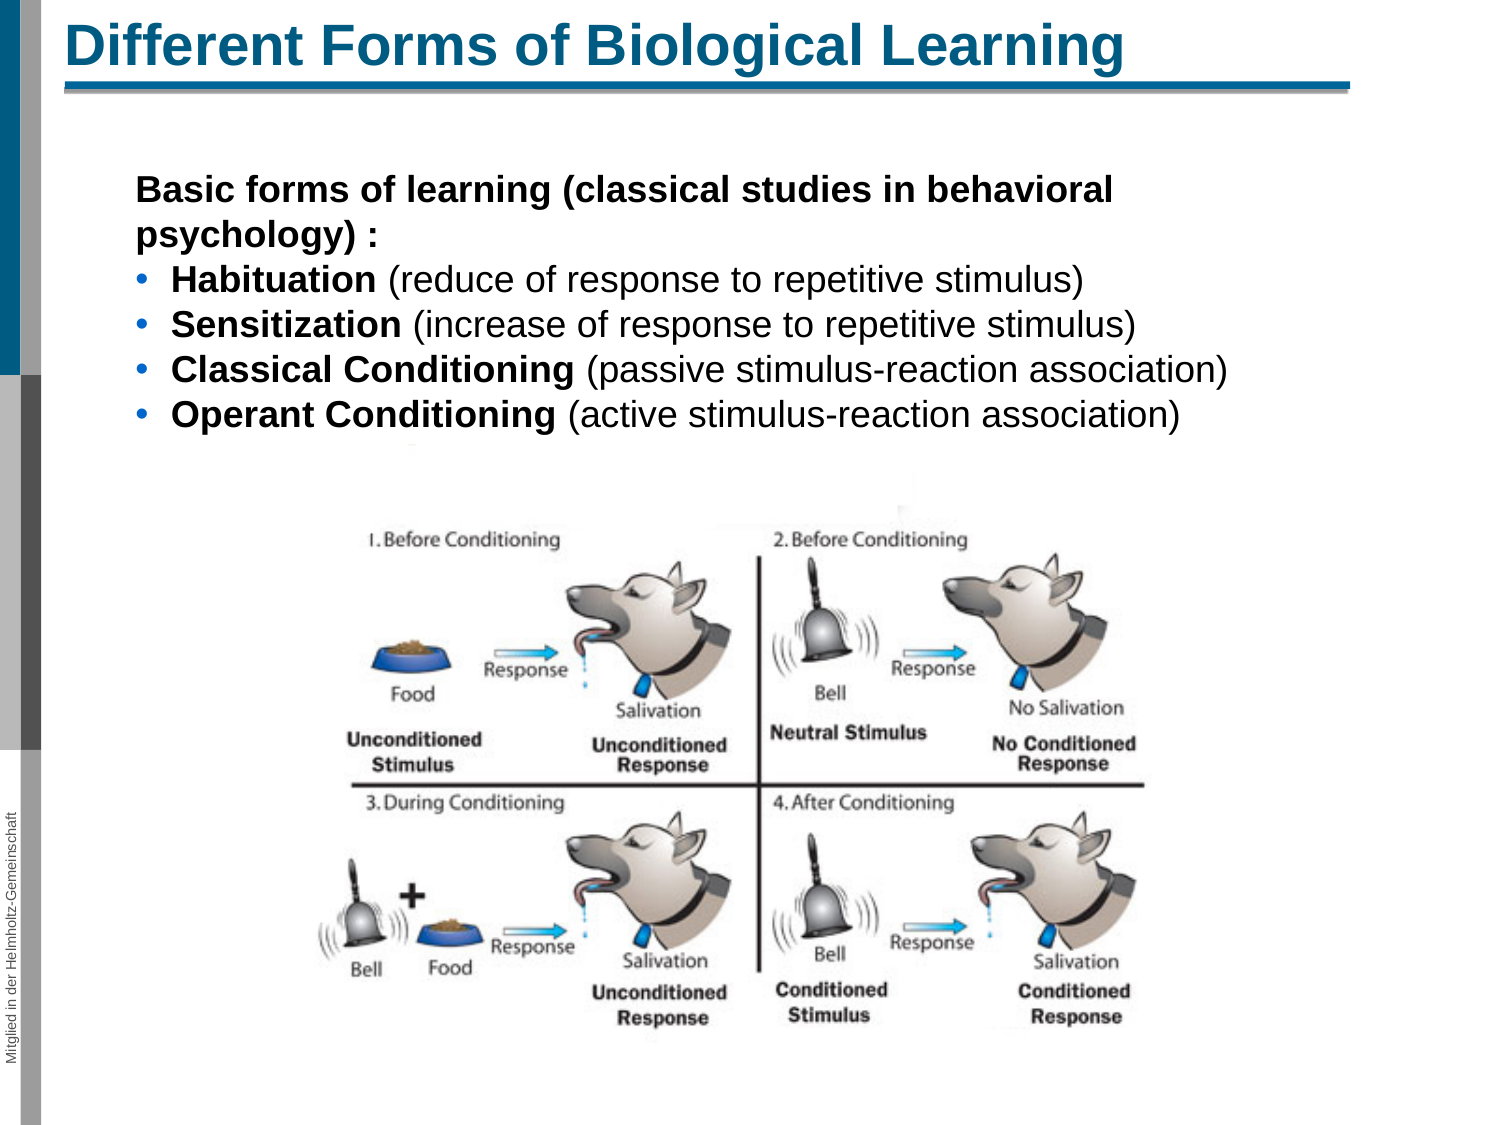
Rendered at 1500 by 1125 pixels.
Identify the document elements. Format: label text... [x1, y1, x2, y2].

picture [315, 444, 1156, 1052]
text_box Basic forms of learning (classical studies in behavioral psychology) : Habituation (reduce of response to repetitive stimulus) Sensitization (increase of response to repetitive stimulus) Classical Conditioning (passive stimulus-reaction association) Operant Conditioning (active stimulus-reaction association) [120, 158, 1361, 308]
text_box Different Forms of Biological Learning [64, 7, 1440, 102]
